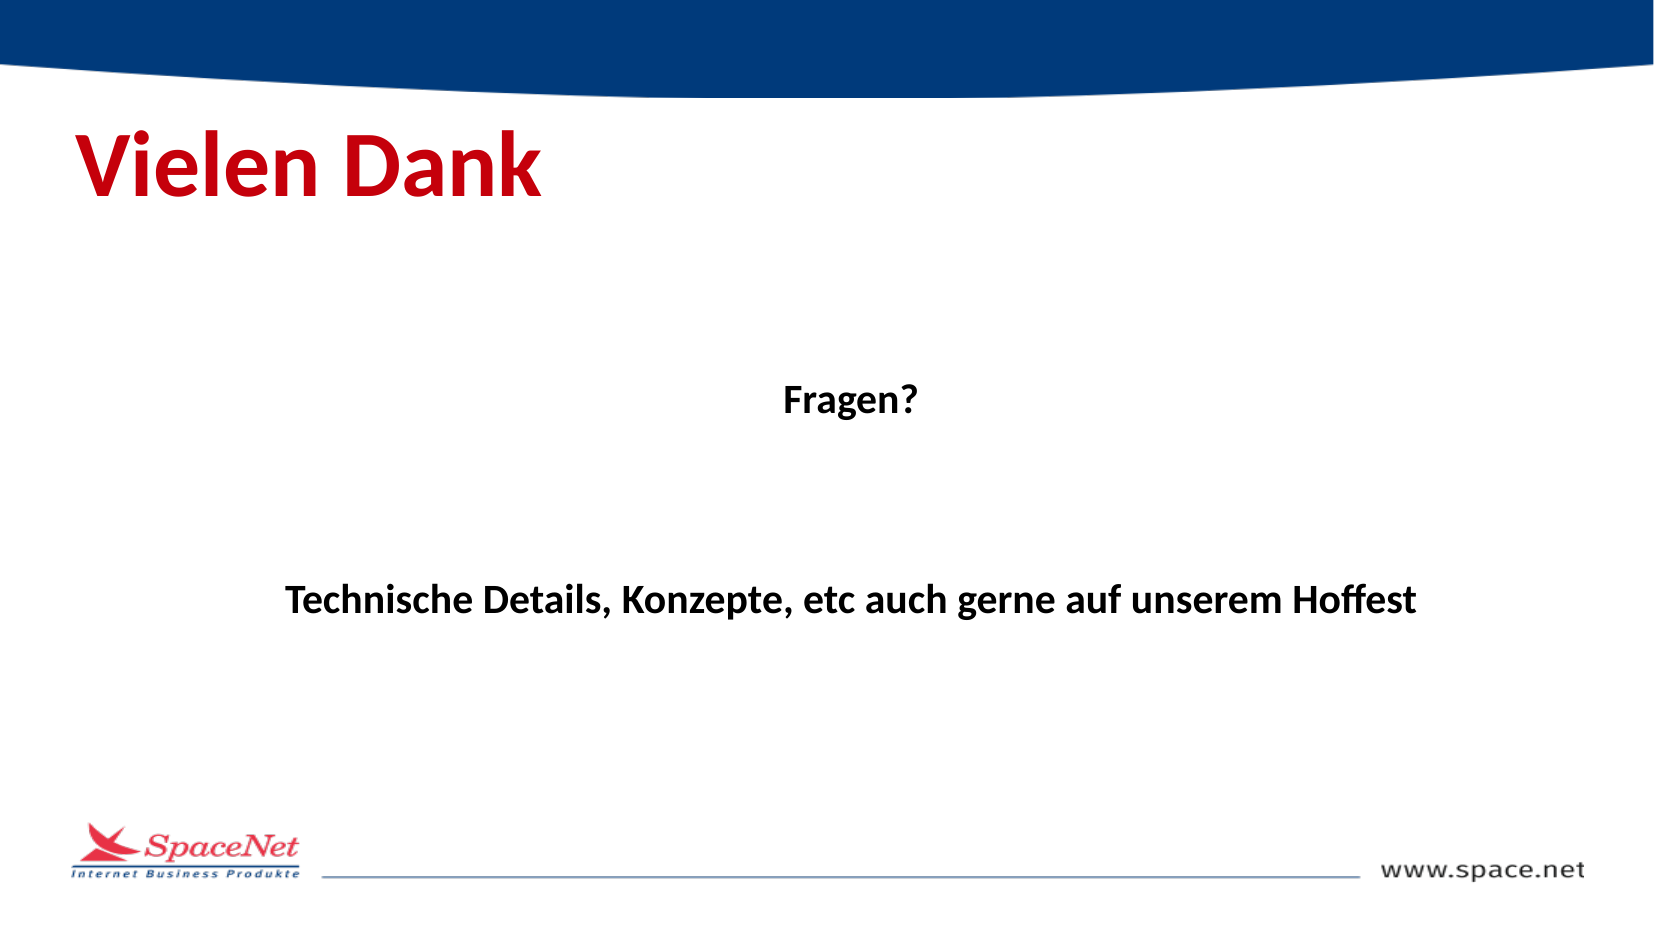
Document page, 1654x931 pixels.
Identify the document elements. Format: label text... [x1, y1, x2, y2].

text_box Fragen? Technische Details, Konzepte, etc auch gerne auf unserem Hoffest [84, 223, 1583, 630]
text_box Vielen Dank [60, 95, 1583, 223]
